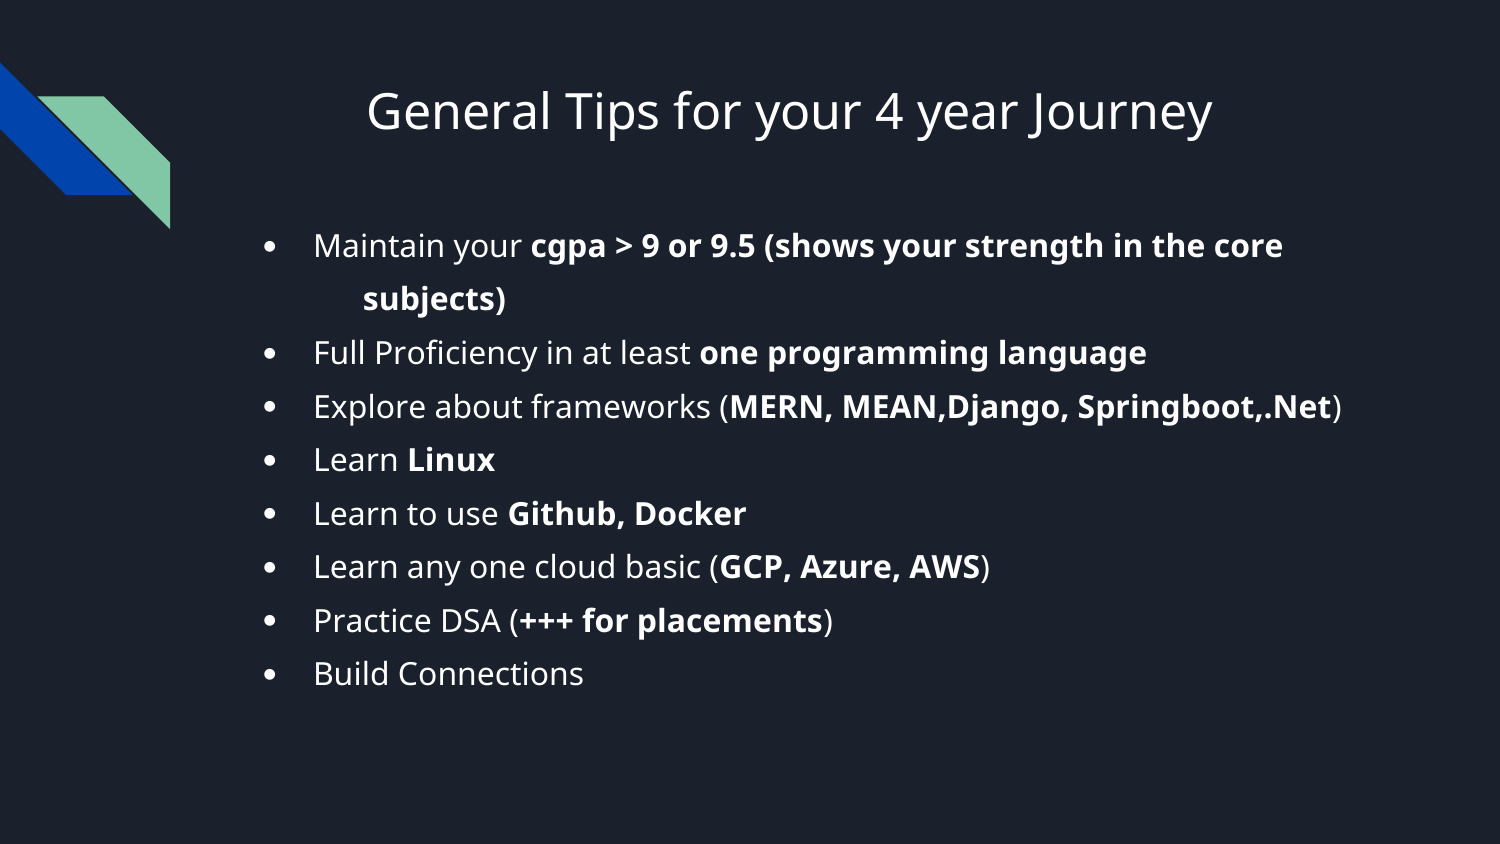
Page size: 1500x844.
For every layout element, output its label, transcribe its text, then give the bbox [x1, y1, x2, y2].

list Maintain your cgpa > 9 or 9.5 (shows your strength in the core subjects) Full Proficiency in at least one programming language Explore about frameworks (MERN, MEAN,Django, Springboot,.Net) Learn Linux Learn to use Github, Docker Learn any one cloud basic (GCP, Azure, AWS) Practice DSA (+++ for placements) Build Connections [212, 195, 1368, 764]
title General Tips for your 4 year Journey [212, 64, 1368, 195]
